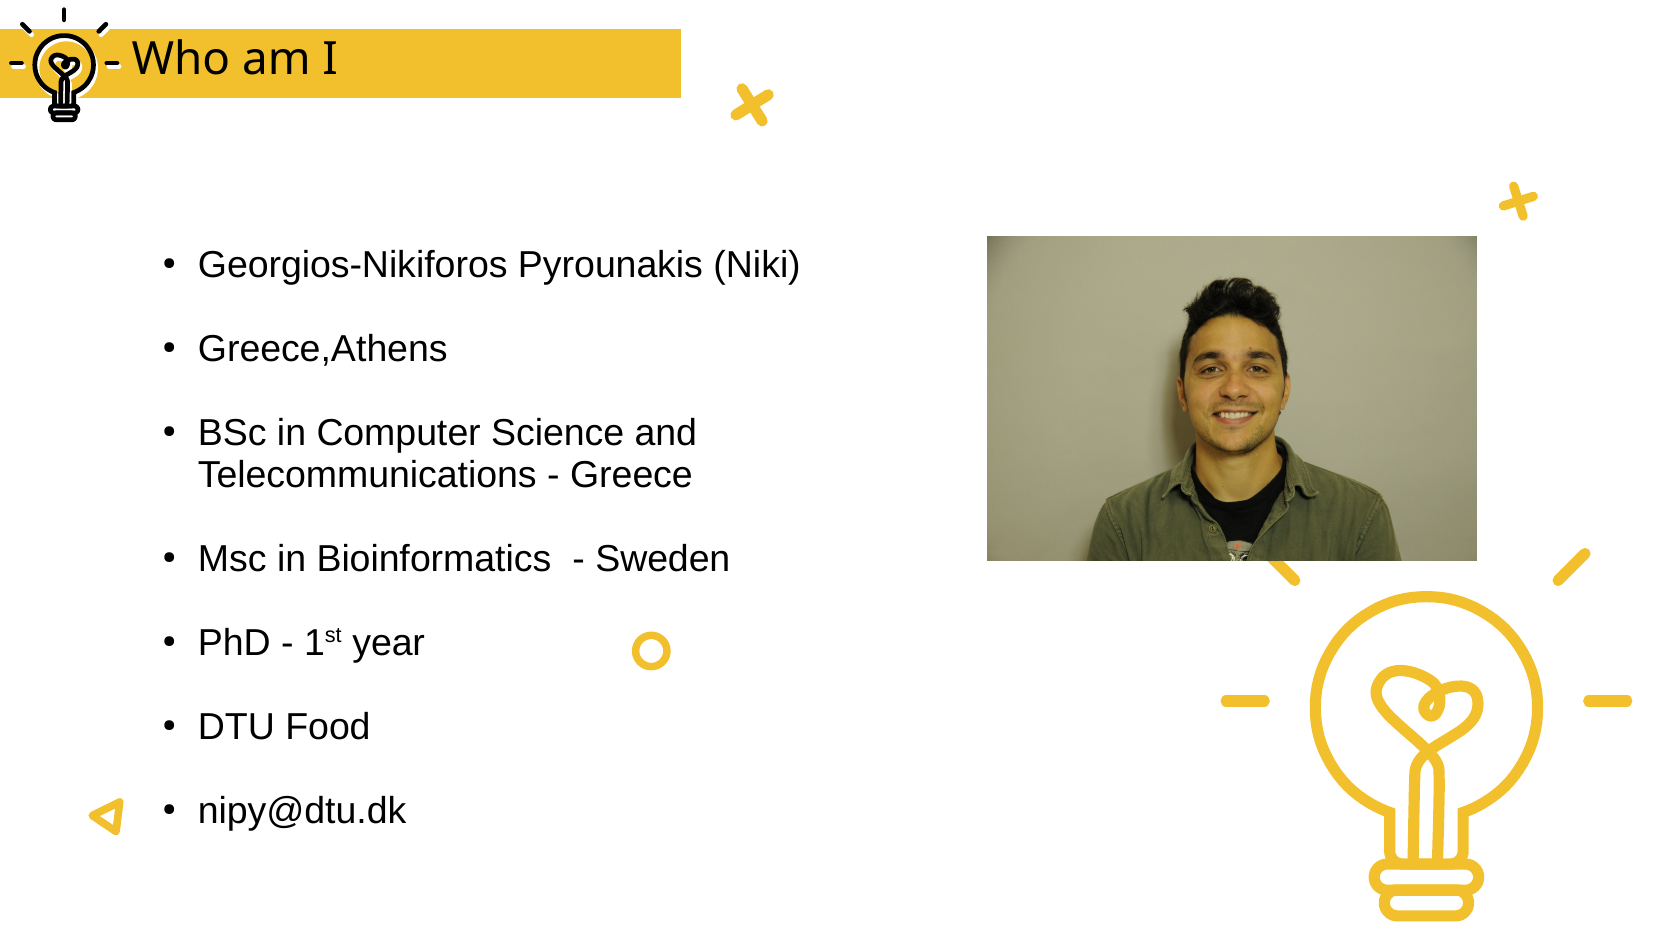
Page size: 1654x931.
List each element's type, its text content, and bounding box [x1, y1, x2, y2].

text_box Georgios-Nikiforos Pyrounakis (Niki) Greece,Athens BSc in Computer Science and Telecommunications - Greece Msc in Bioinformatics - Sweden PhD - 1st year DTU Food nipy@dtu.dk [147, 236, 827, 839]
title Who am I [131, 16, 578, 97]
picture [987, 236, 1477, 562]
